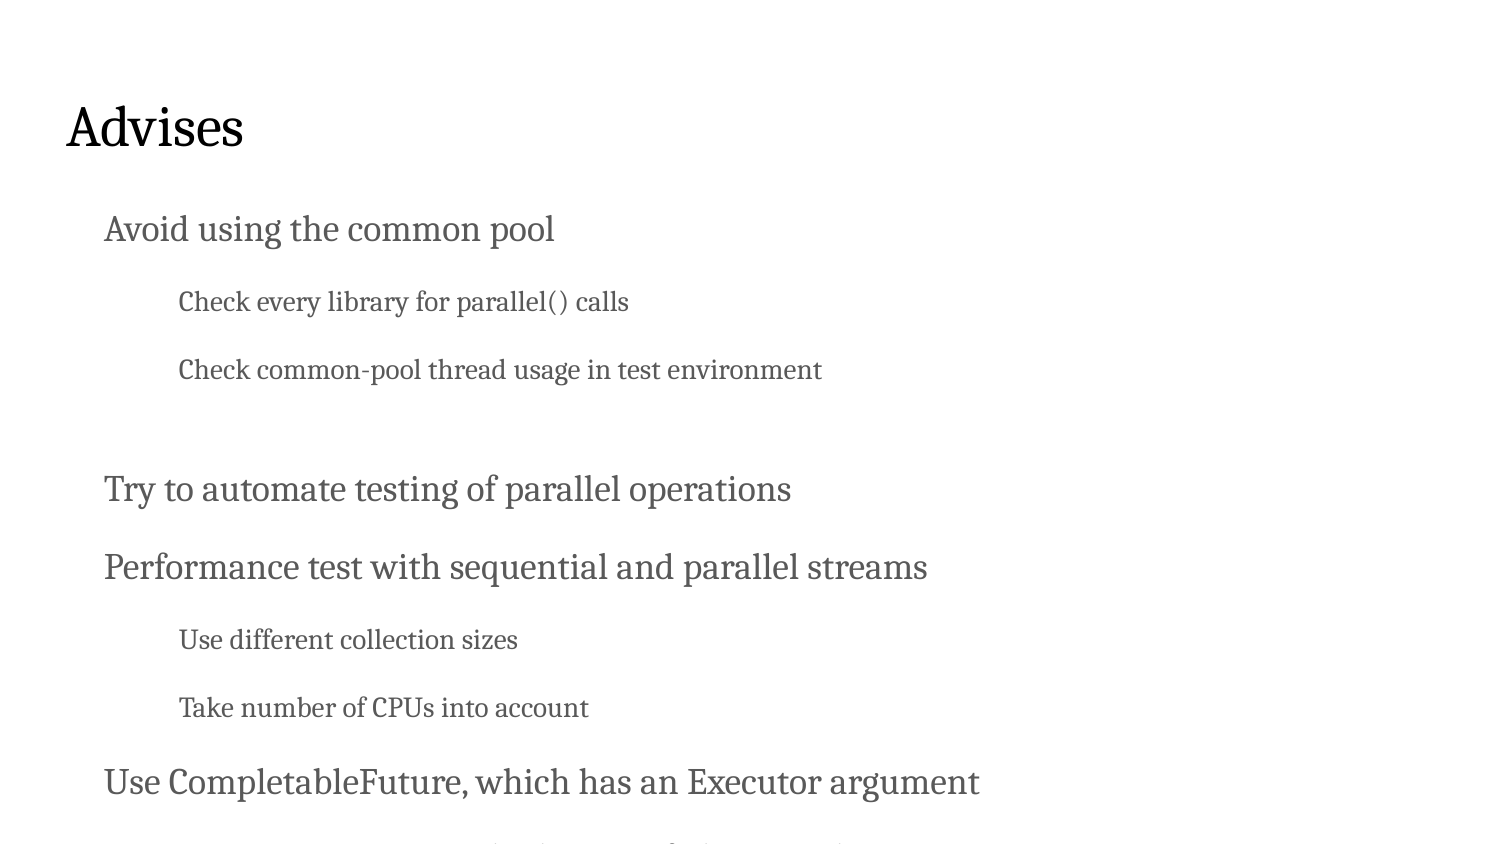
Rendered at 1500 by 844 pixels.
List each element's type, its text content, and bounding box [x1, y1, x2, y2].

list Avoid using the common pool Check every library for parallel() calls Check common-pool thread usage in test environment Try to automate testing of parallel operations Performance test with sequential and parallel streams Use different collection sizes Take number of CPUs into account Use CompletableFuture, which has an Executor argument Try out various executors, but be aware of what you’re doing! [51, 189, 1449, 750]
title Advises [51, 72, 1449, 167]
